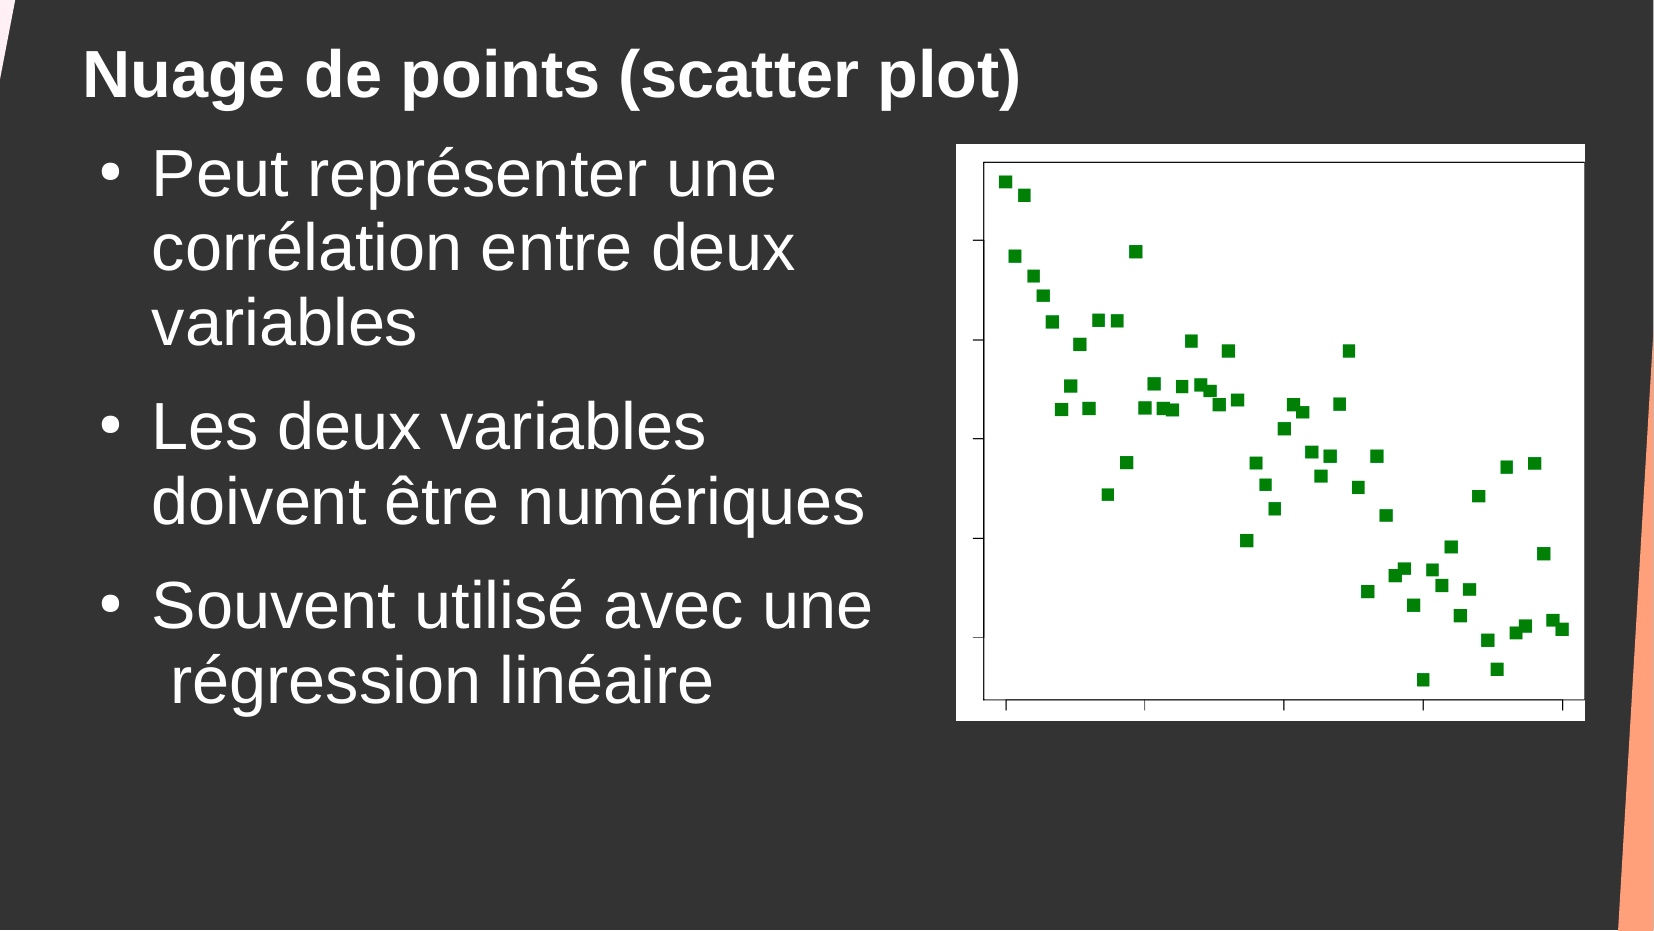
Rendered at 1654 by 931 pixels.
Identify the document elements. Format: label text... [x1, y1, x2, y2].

text_box [0, 0, 16, 80]
list Peut représenter une corrélation entre deux variables Les deux variables doivent être numériques Souvent utilisé avec une régression linéaire [80, 135, 886, 815]
text_box [1618, 320, 1654, 931]
title Nuage de points (scatter plot) [82, 37, 1571, 115]
picture [956, 144, 1585, 721]
